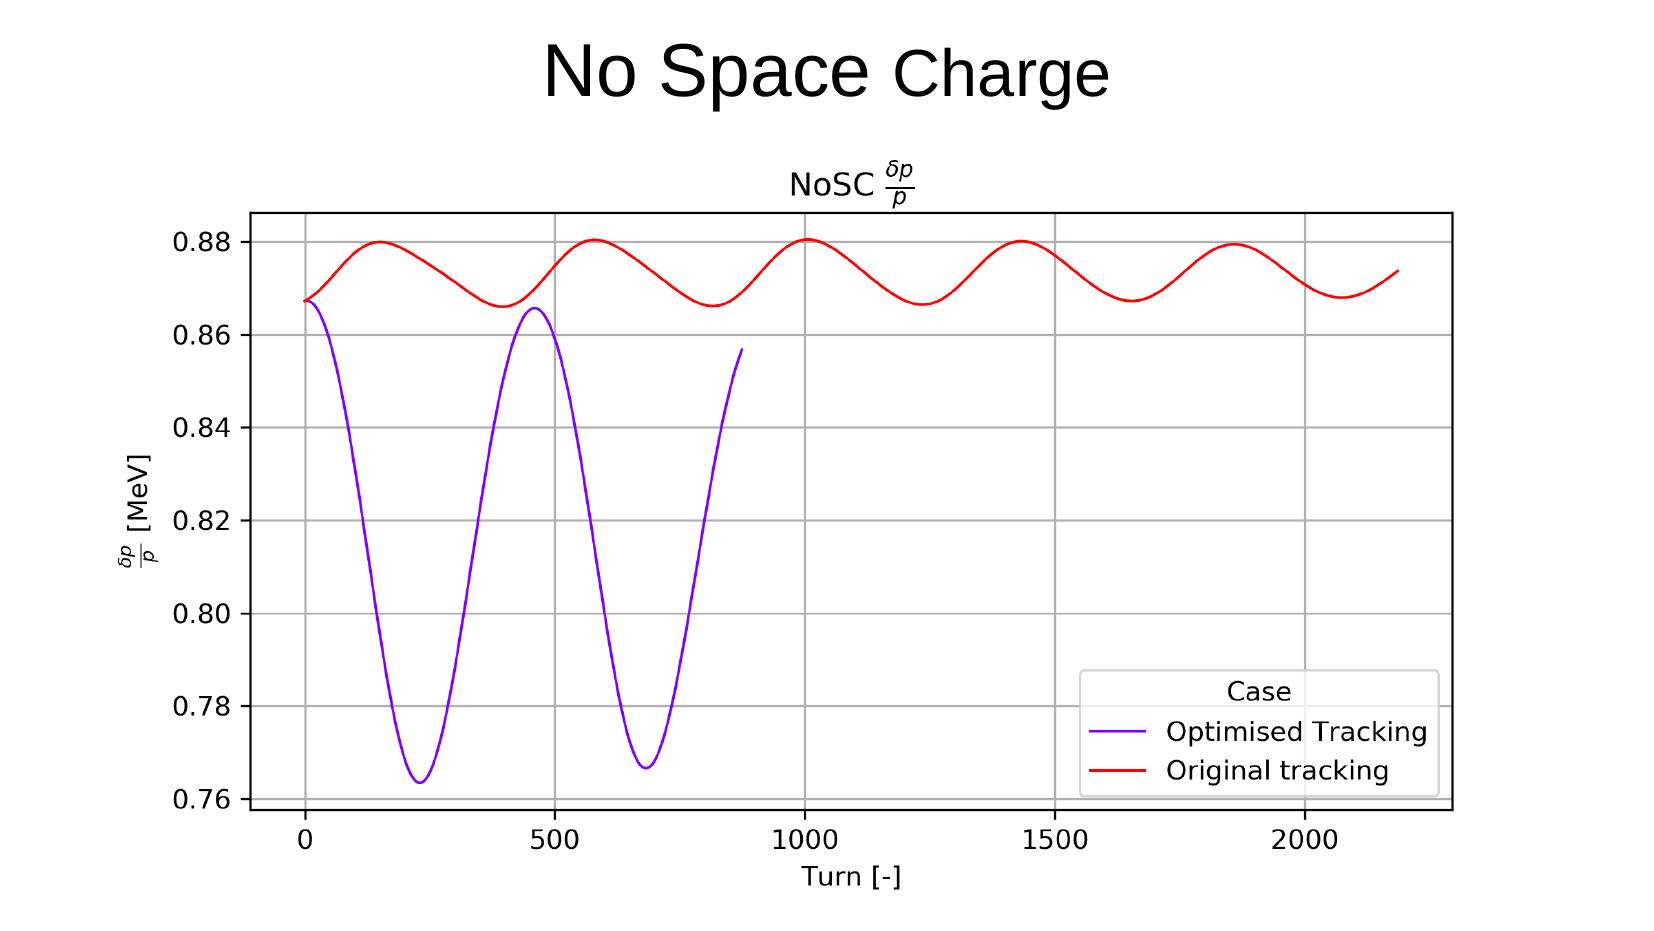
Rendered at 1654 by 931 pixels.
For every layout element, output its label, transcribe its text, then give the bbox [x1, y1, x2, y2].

title No Space Charge [82, 0, 1571, 119]
picture [56, 119, 1607, 895]
